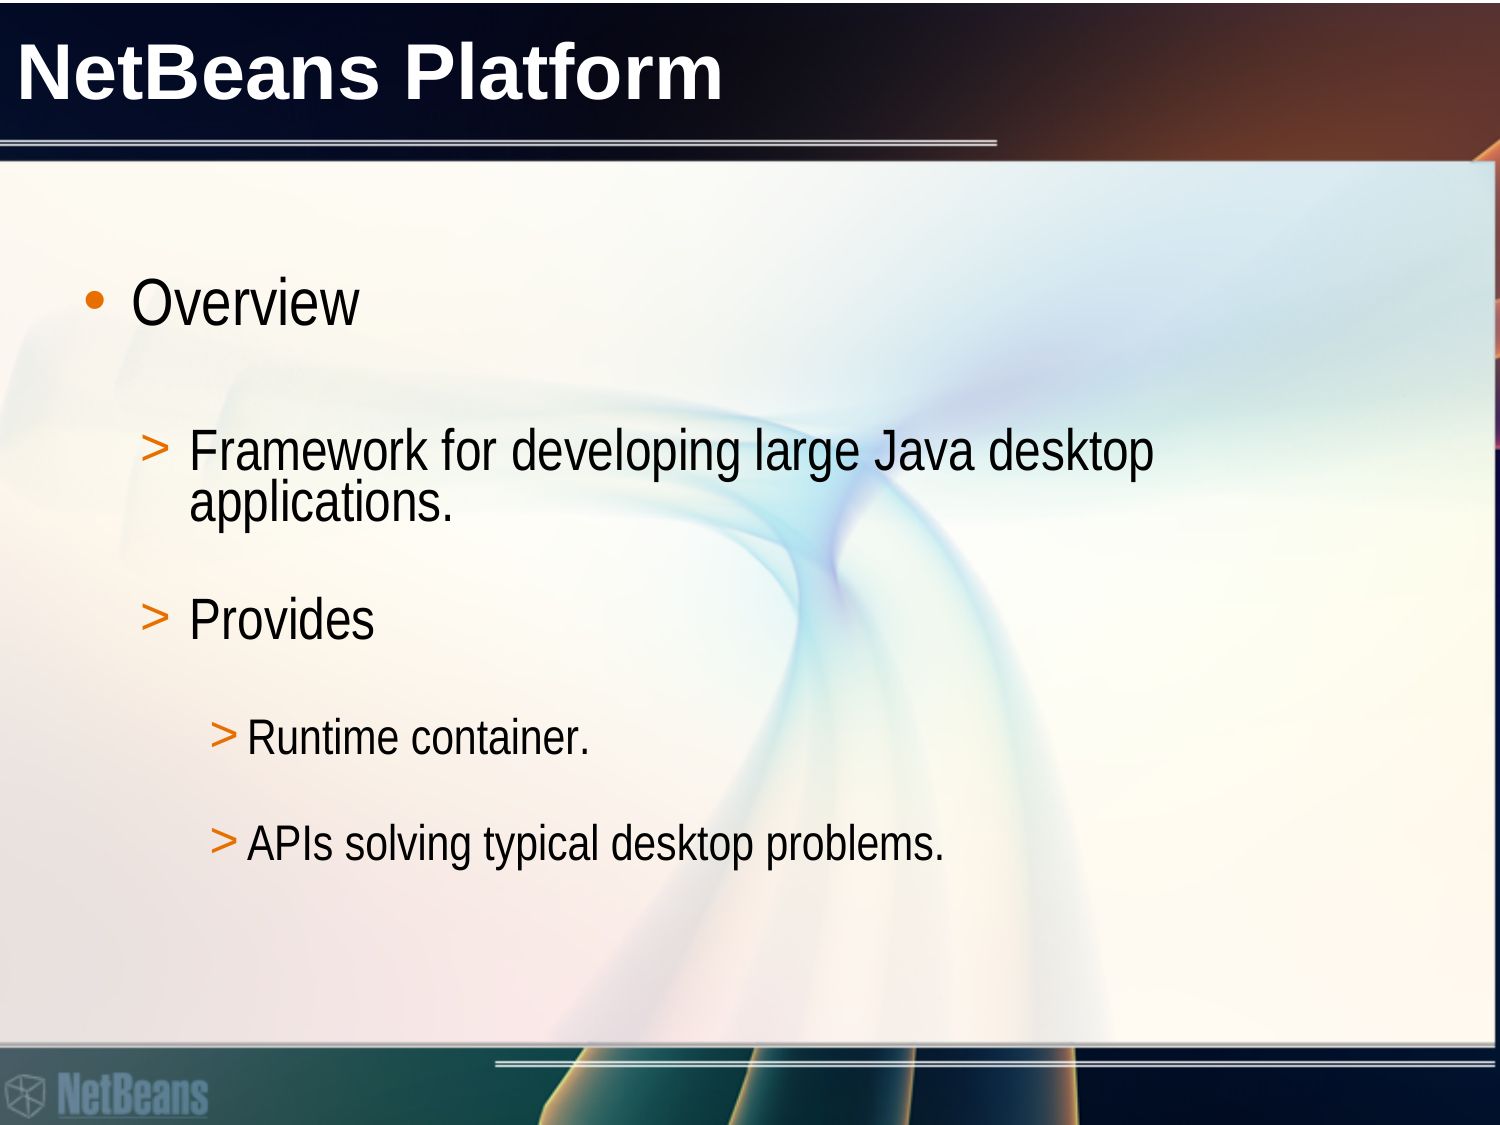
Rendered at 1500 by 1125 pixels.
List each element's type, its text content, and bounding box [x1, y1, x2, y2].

title NetBeans Platform [16, 40, 1378, 145]
picture [0, 3, 1500, 1125]
list Overview Framework for developing large Java desktop applications. Provides Runtime container. APIs solving typical desktop problems. [64, 278, 1401, 1037]
